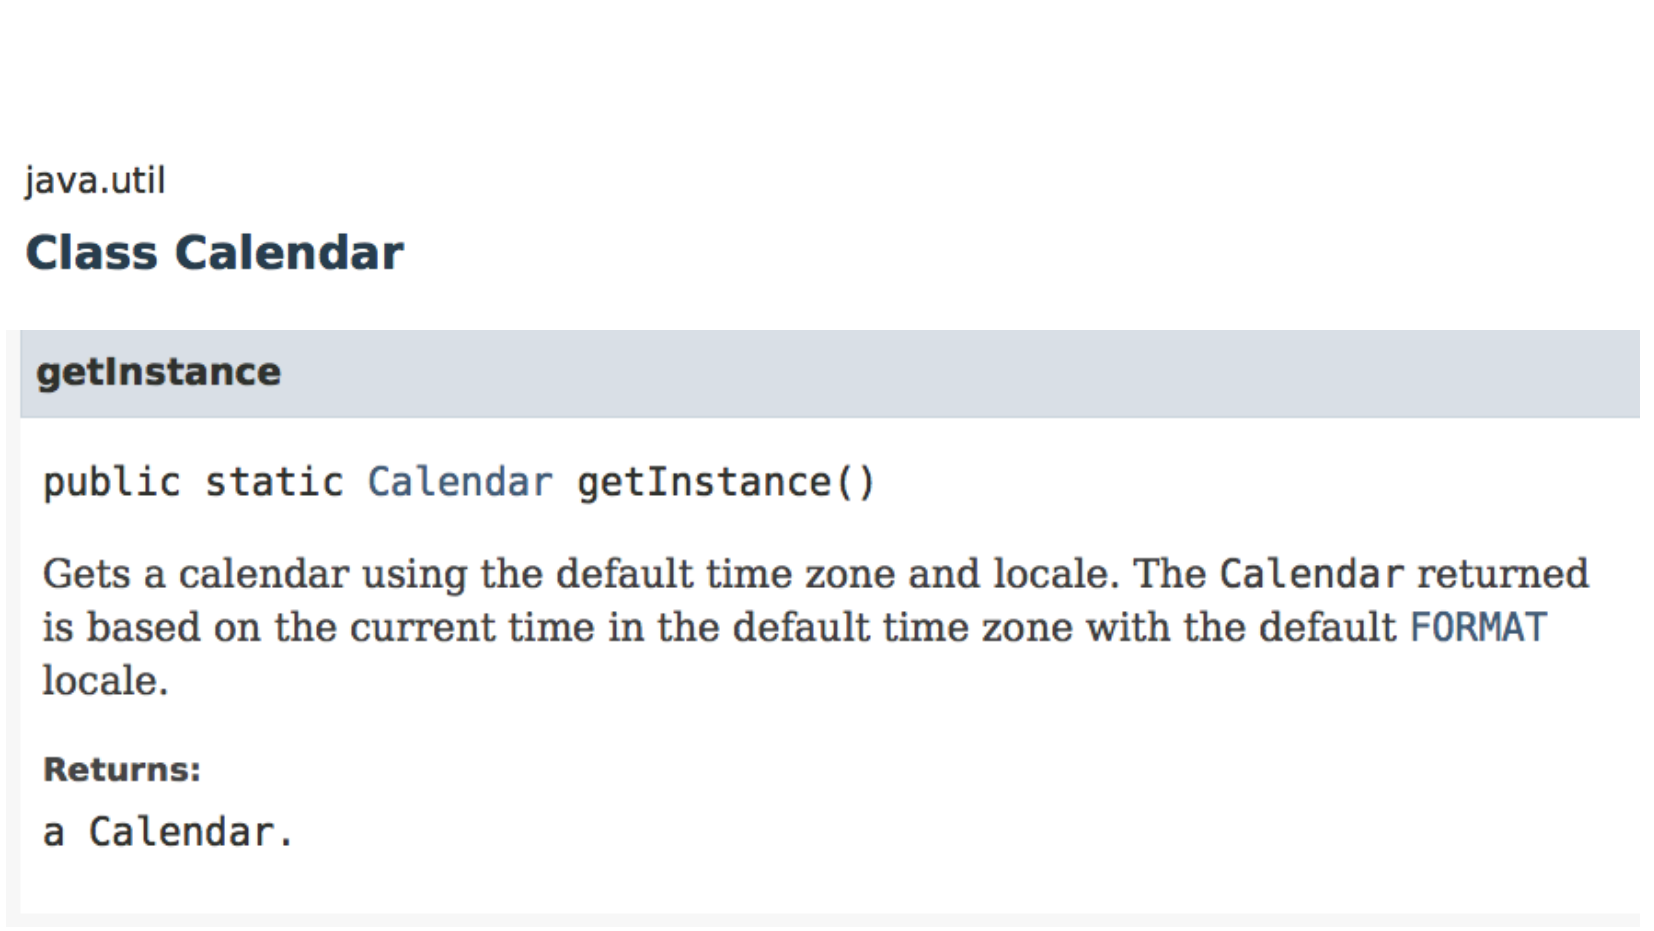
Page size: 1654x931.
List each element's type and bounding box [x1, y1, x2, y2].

picture [6, 330, 1640, 927]
picture [0, 151, 496, 316]
